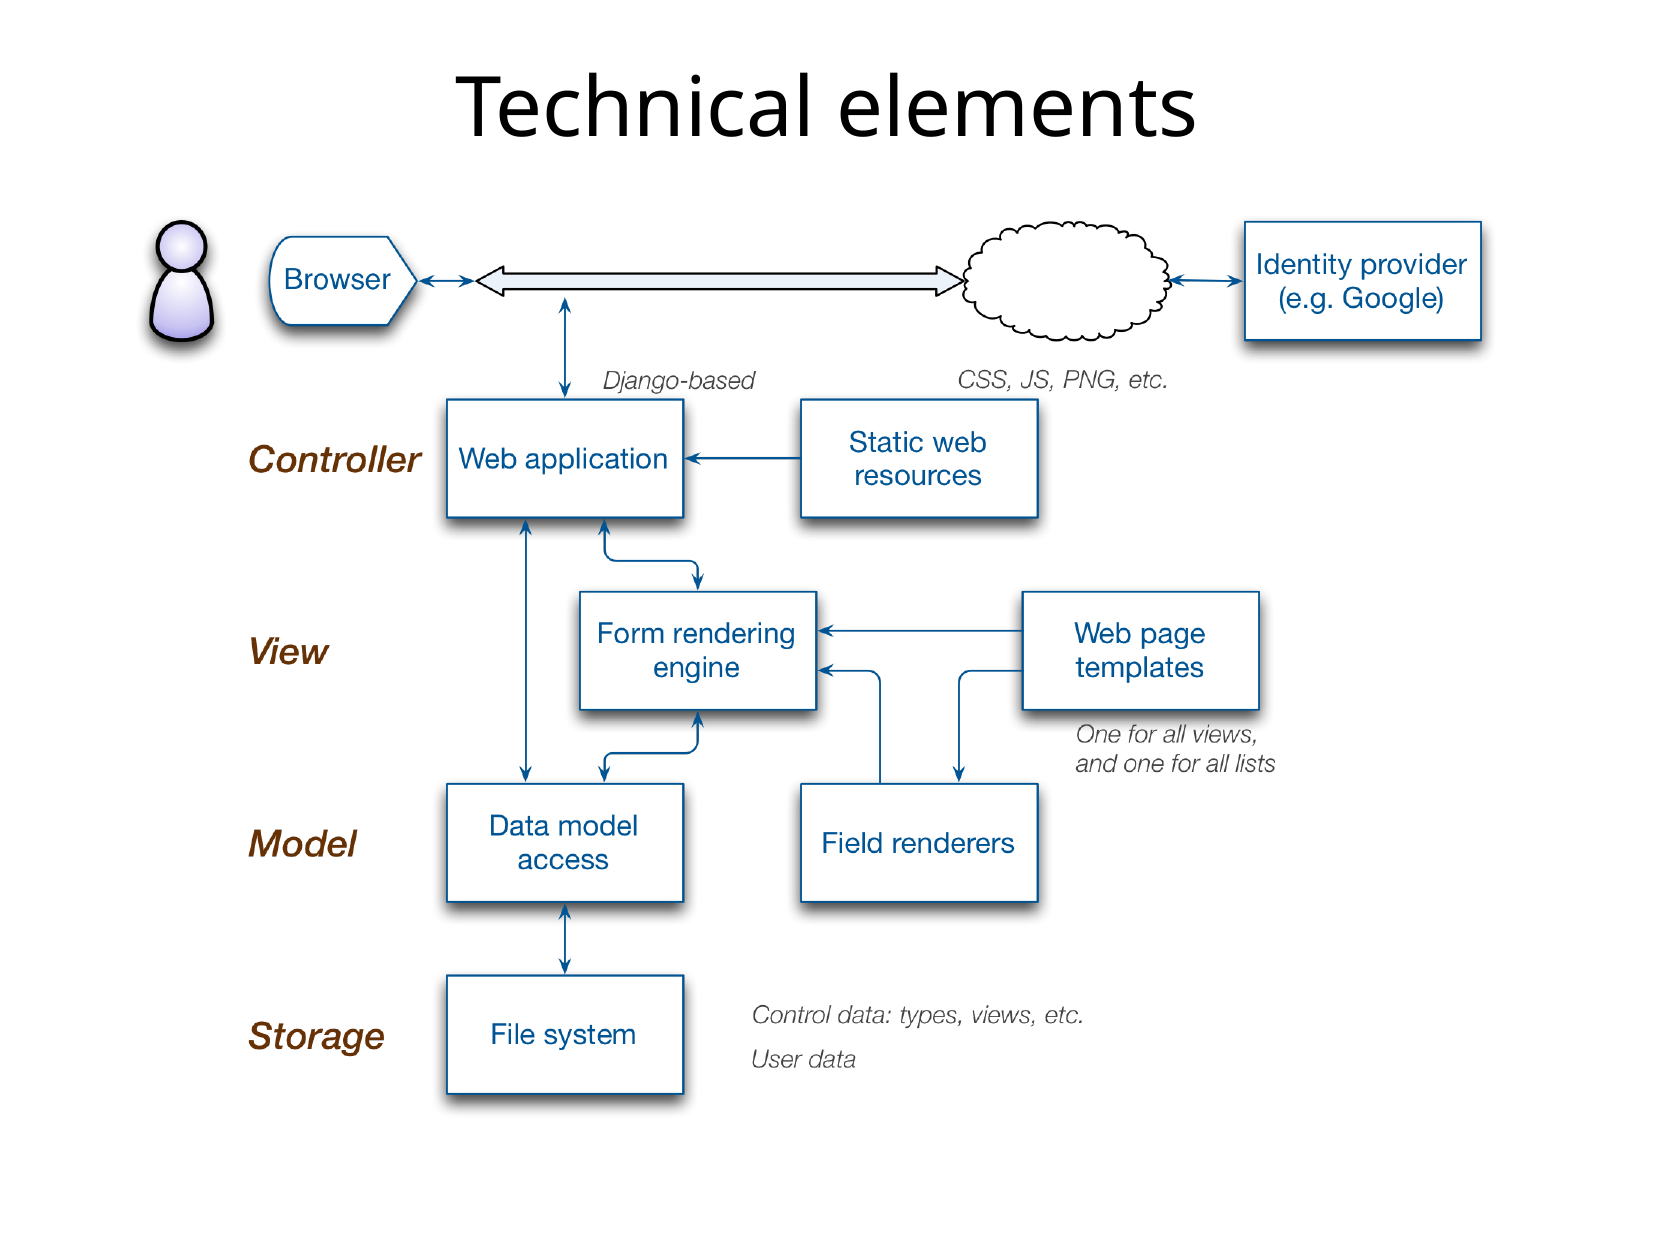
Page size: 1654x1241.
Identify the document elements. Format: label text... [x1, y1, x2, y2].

picture [125, 206, 1503, 1125]
subtitle Technical elements [82, 12, 1571, 195]
